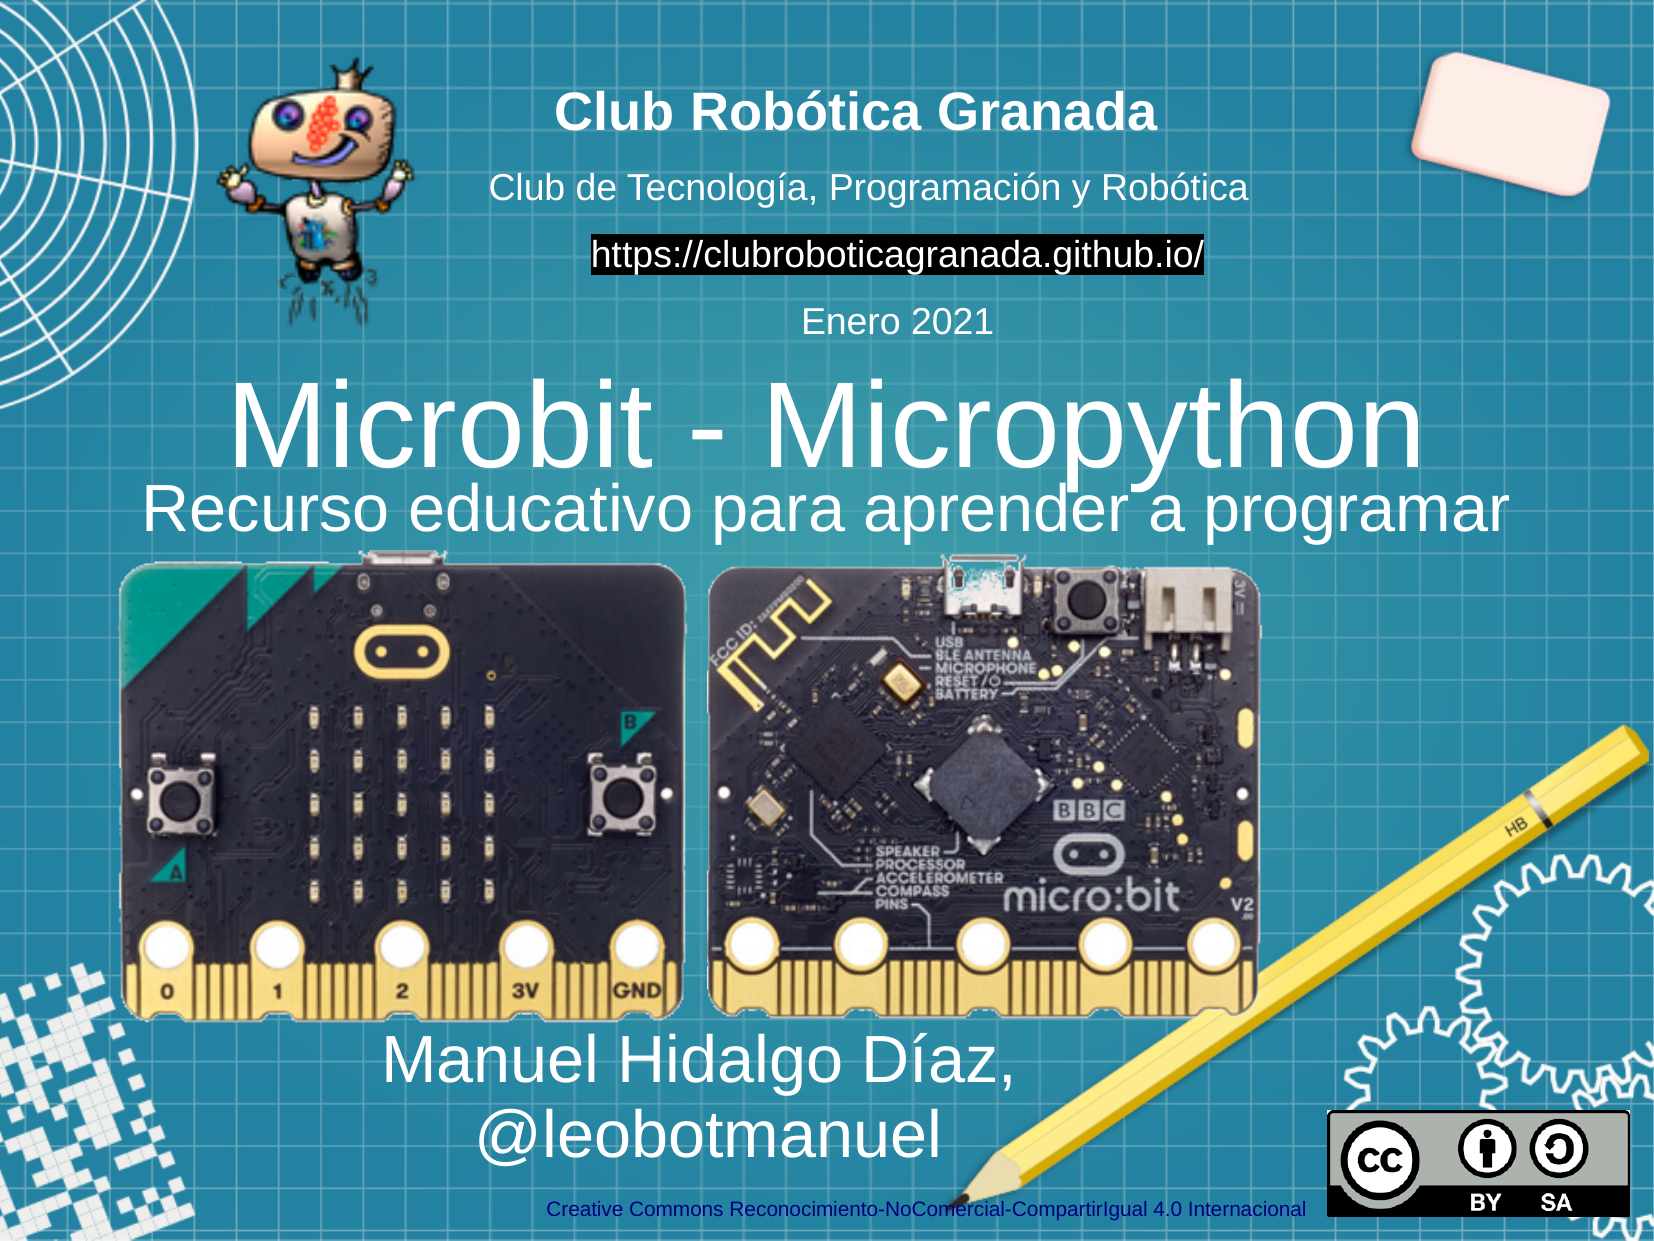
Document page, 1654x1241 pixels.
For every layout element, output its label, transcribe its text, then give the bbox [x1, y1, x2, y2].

text_box Manuel Hidalgo Díaz, @leobotmanuel [0, 1003, 1453, 1191]
text_box Club Robótica Granada Club de Tecnología, Programación y Robótica https://clubroboticagranada.github.io/ Enero 2021 [389, 73, 1406, 350]
picture [0, 0, 1654, 1241]
text_box Creative Commons Reconocimiento-NoComercial-CompartirIgual 4.0 Internacional [531, 1191, 1322, 1229]
title Microbit - Micropython [82, 330, 1571, 413]
subtitle Recurso educativo para aprender a programar [82, 413, 1571, 603]
